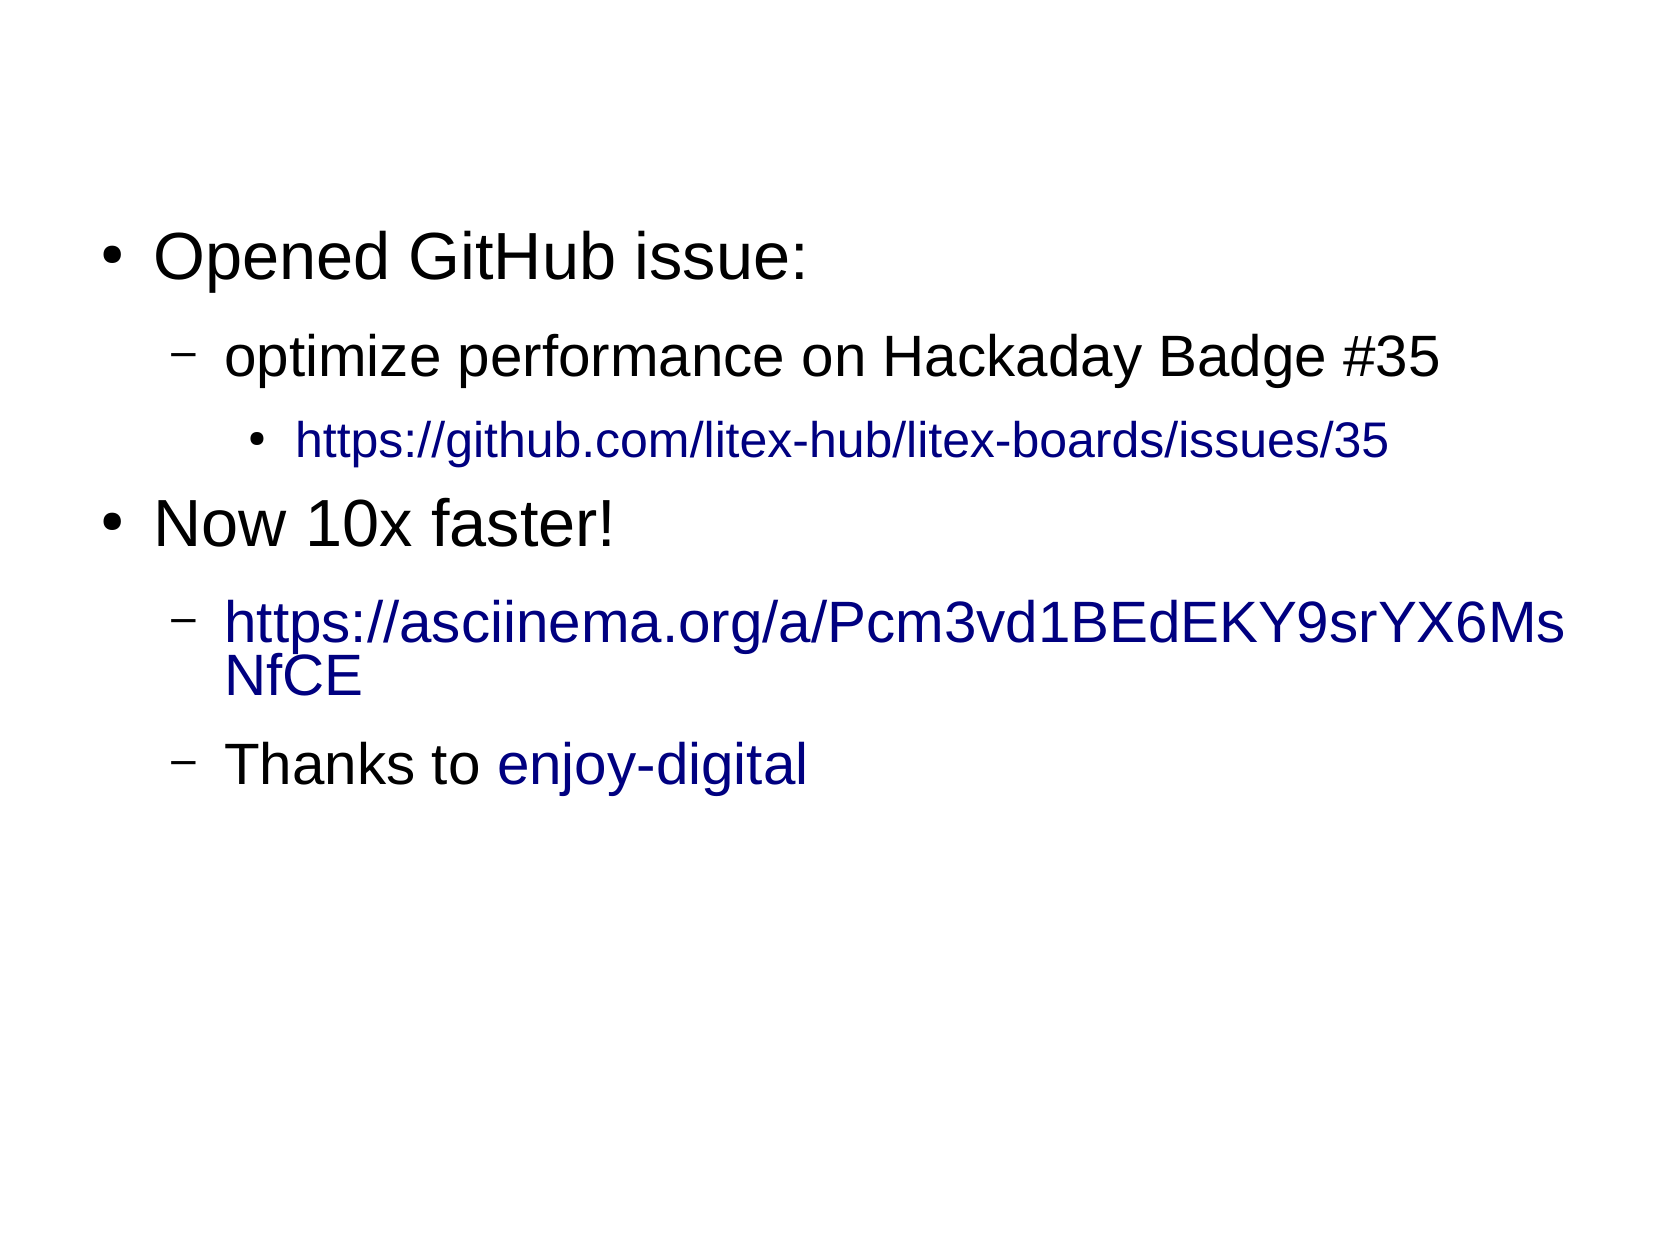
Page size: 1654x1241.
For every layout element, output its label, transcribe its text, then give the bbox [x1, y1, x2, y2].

list Opened GitHub issue: optimize performance on Hackaday Badge #35 https://github.com/litex-hub/litex-boards/issues/35 Now 10x faster! https://asciinema.org/a/Pcm3vd1BEdEKY9srYX6MsNfCE Thanks to enjoy-digital [82, 219, 1571, 939]
